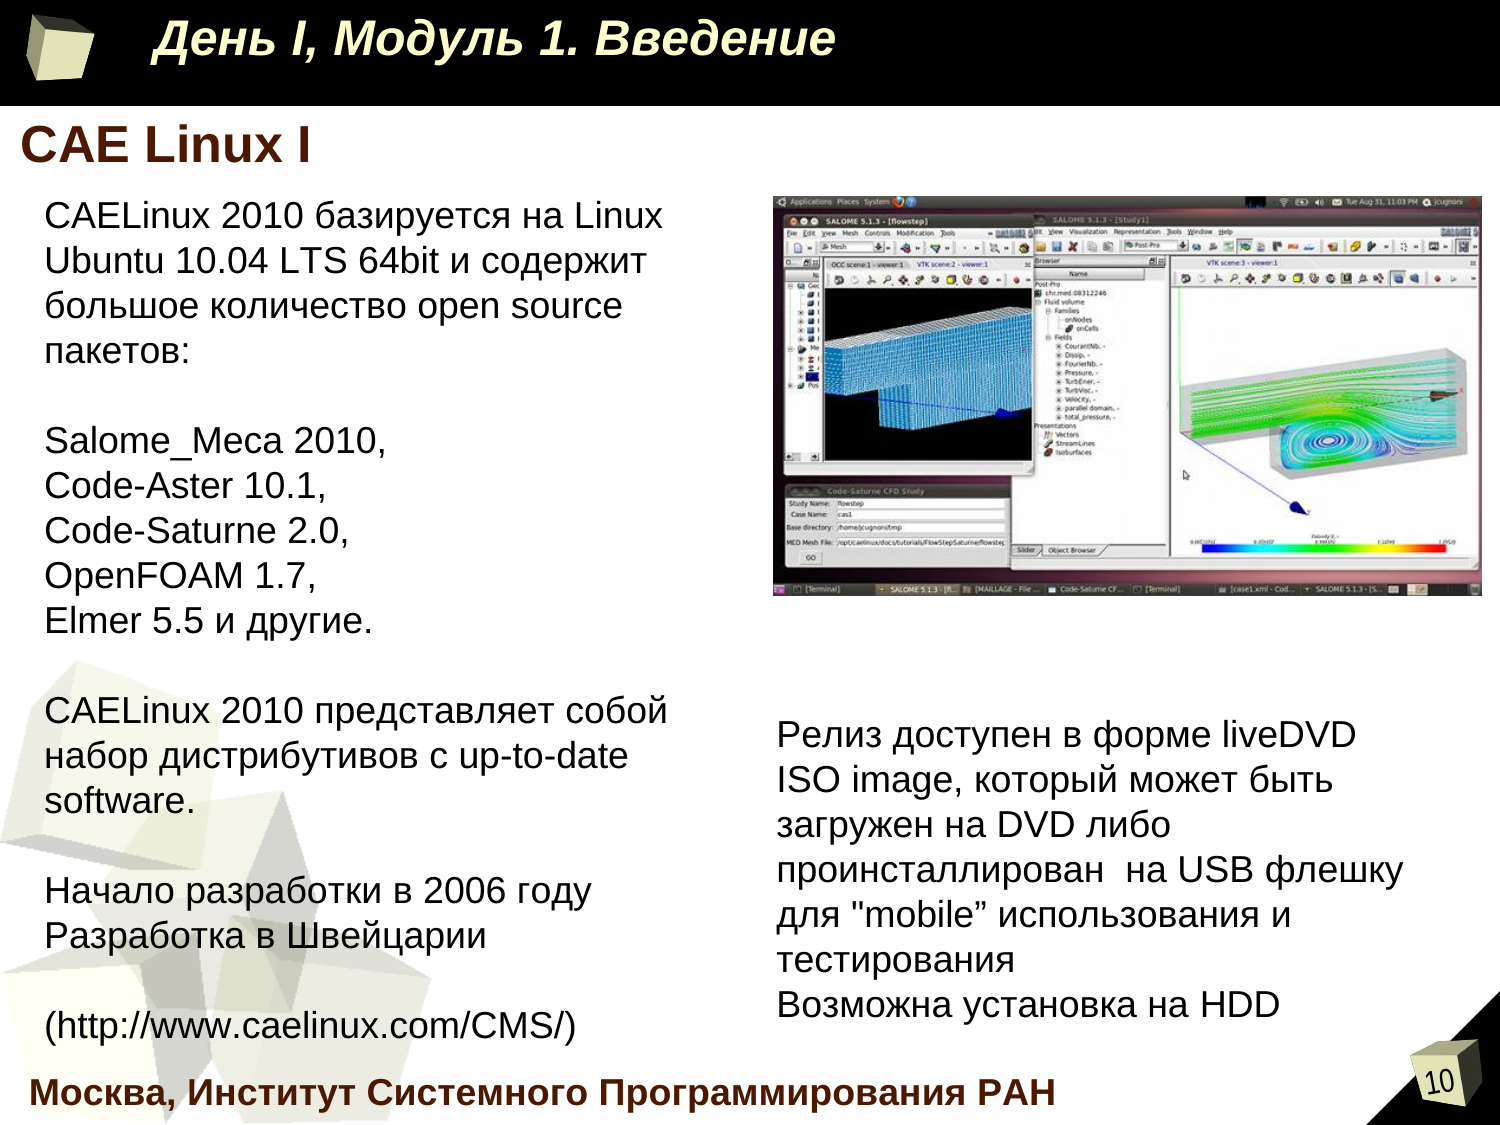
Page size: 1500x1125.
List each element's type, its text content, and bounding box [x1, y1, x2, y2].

text_box Релиз доступен в форме liveDVD ISO image, который может быть загружен на DVD либо проинсталлирован на USB флешку для "mobile” использования и тестирования Возможна установка на HDD [761, 656, 1447, 1078]
text_box CAELinux 2010 базируется на Linuх Ubuntu 10.04 LTS 64bit и содержит большое количество open source пакетов: Salome_Meca 2010, Code-Aster 10.1, Code-Saturne 2.0, OpenFOAM 1.7, Elmer 5.5 и другие. CAELinux 2010 представляет собой набор дистрибутивов с up-to-date software. Начало разработки в 2006 году Разработка в Швейцарии (http://www.caelinux.com/CMS/) [29, 184, 739, 1054]
picture [0, 659, 433, 1125]
picture [423, 1088, 433, 1102]
picture [773, 196, 1482, 596]
text_box CAE Linux I [5, 103, 1500, 184]
